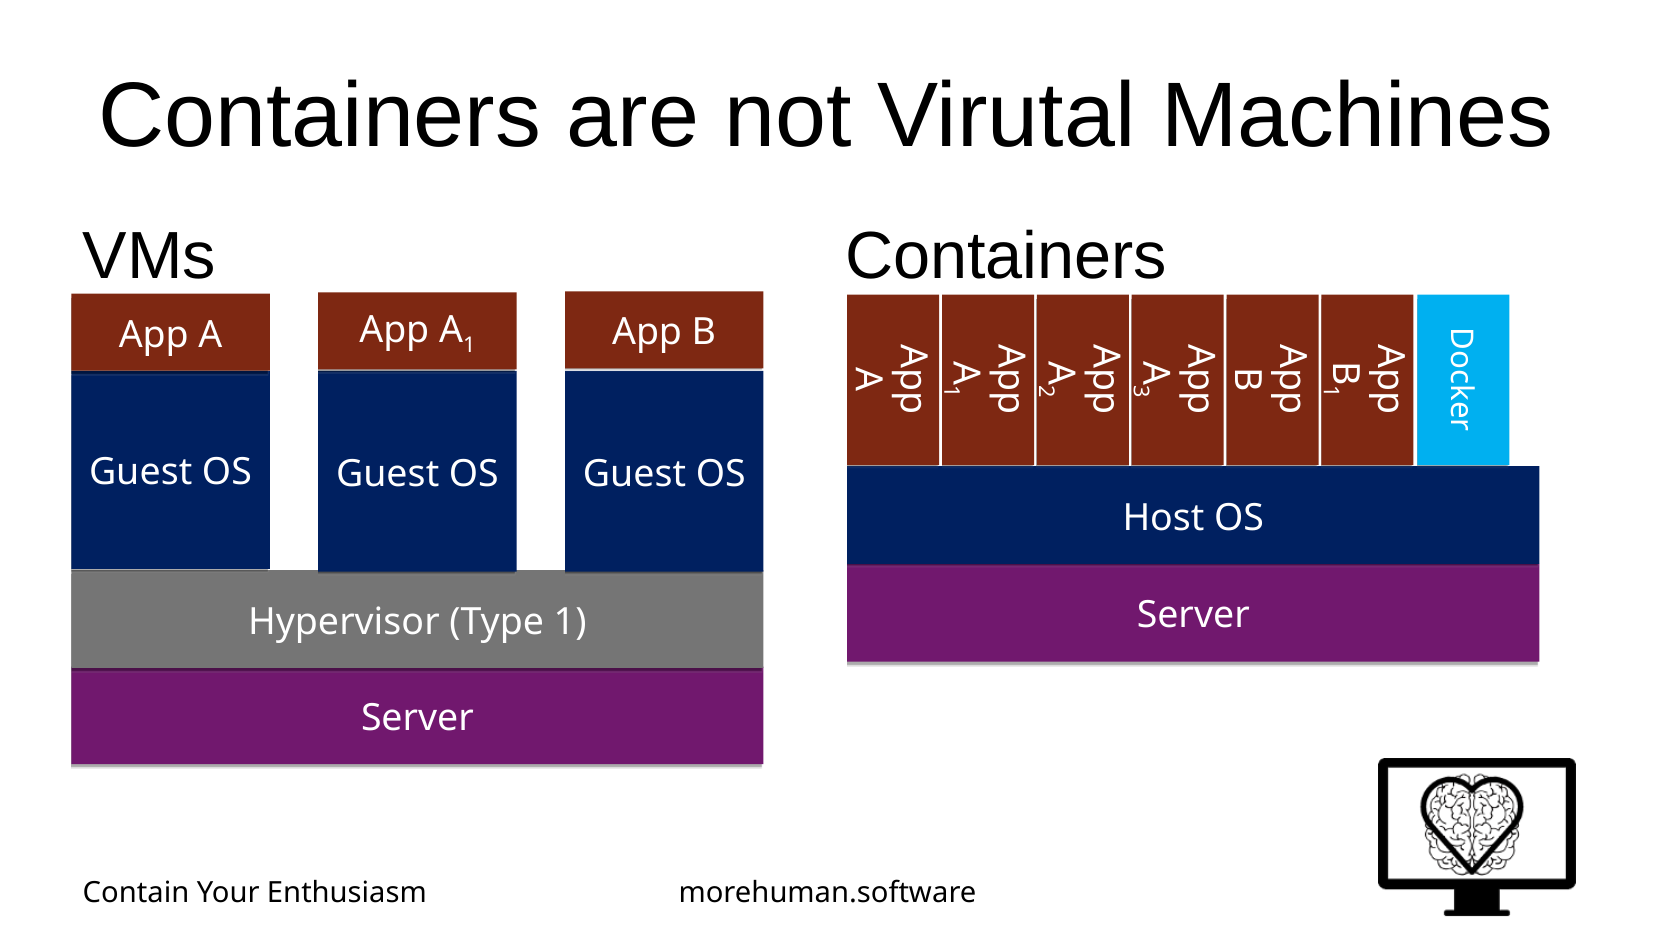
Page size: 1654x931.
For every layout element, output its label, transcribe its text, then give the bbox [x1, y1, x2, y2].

list Containers [845, 217, 1572, 758]
text_box Server [71, 668, 764, 765]
text_box App A2 [1036, 294, 1129, 466]
text_box App B [565, 291, 764, 369]
text_box App A1 [318, 292, 517, 370]
text_box App B [1226, 294, 1319, 466]
text_box Guest OS [318, 370, 517, 572]
text_box App B1 [1321, 294, 1414, 466]
title Containers are not Virutal Machines [82, 37, 1571, 193]
text_box Docker [1417, 294, 1510, 466]
text_box Host OS [847, 466, 1540, 564]
text_box App A [71, 293, 270, 371]
picture [1378, 758, 1576, 925]
text_box App A3 [1131, 294, 1224, 466]
text_box Guest OS [565, 370, 764, 572]
text_box App A1 [942, 294, 1035, 466]
text_box Server [847, 564, 1540, 662]
text_box App A [847, 294, 940, 466]
text_box Hypervisor (Type 1) [71, 570, 764, 668]
list VMs [82, 217, 809, 758]
text_box Guest OS [71, 371, 270, 569]
